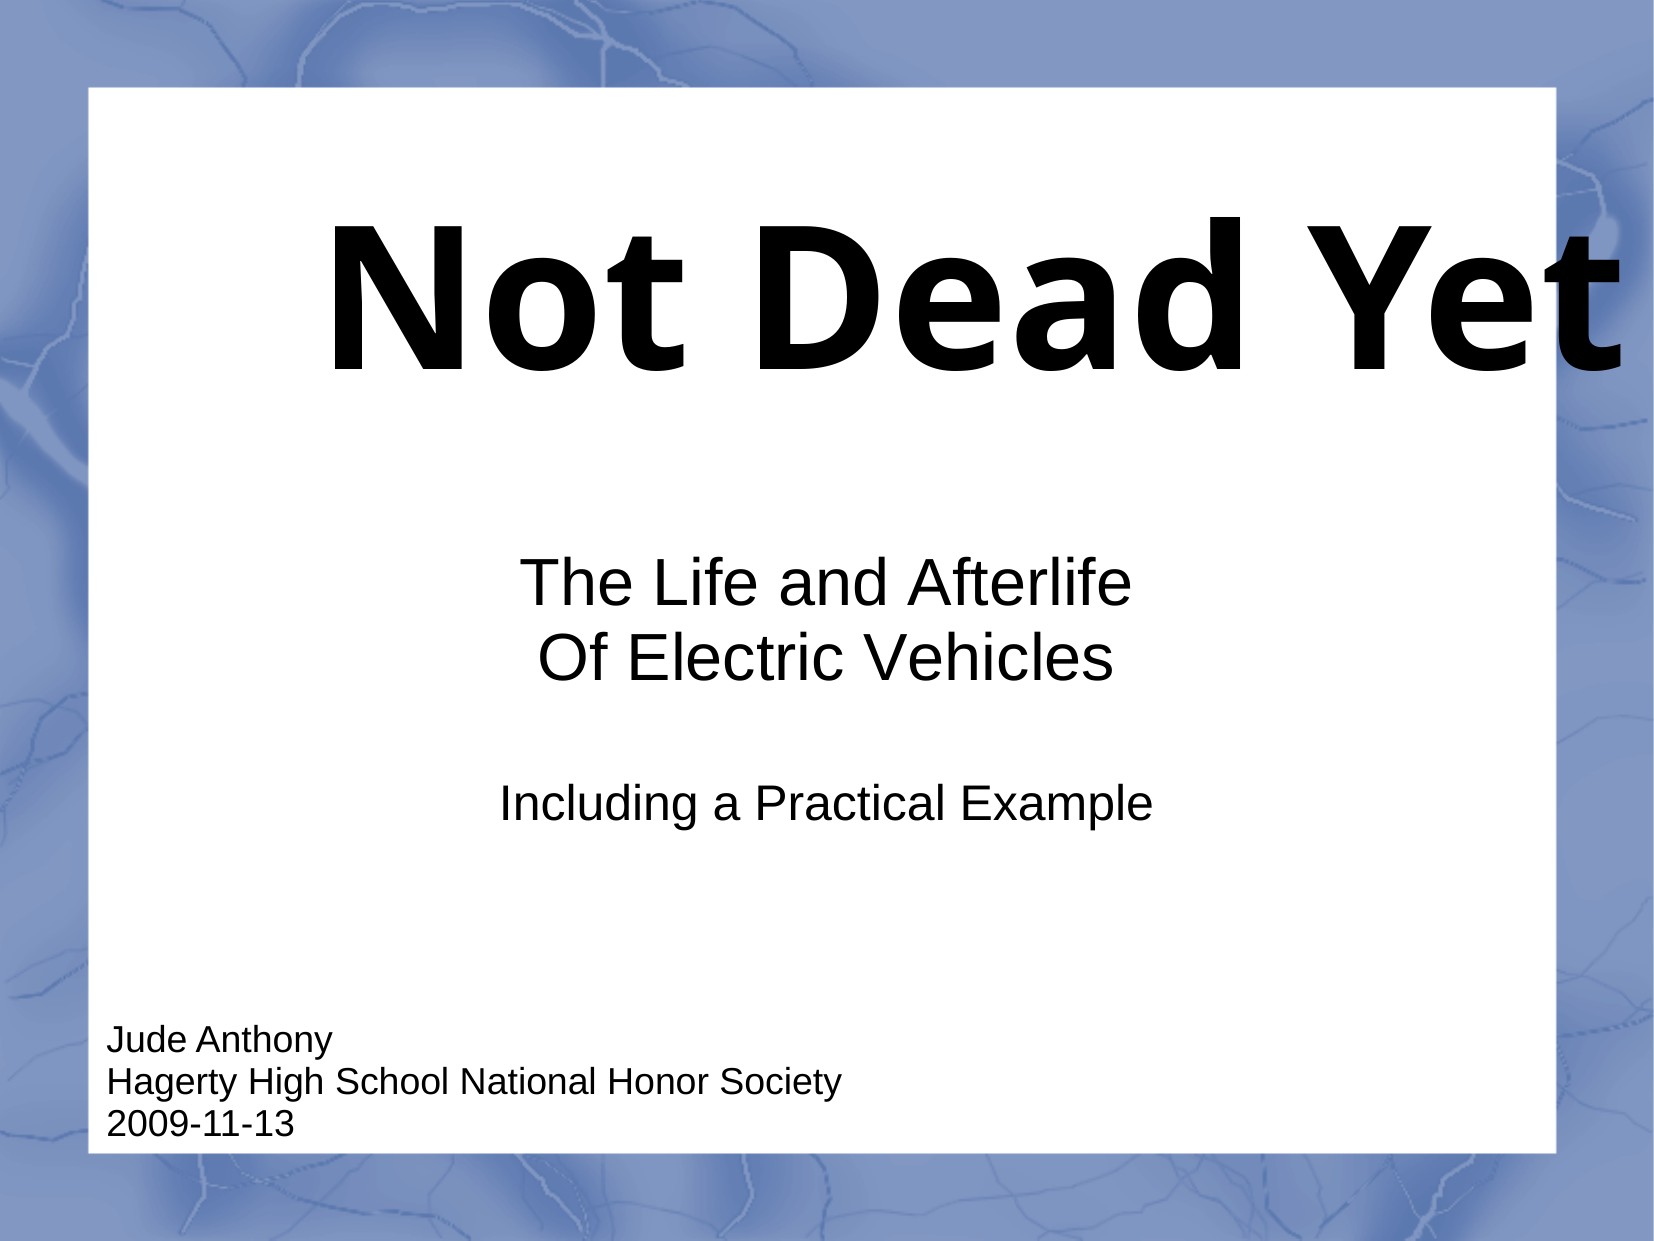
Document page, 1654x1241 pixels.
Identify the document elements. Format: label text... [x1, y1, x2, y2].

picture [0, 0, 1654, 1241]
text_box Jude Anthony Hagerty High School National Honor Society 2009-11-13 [91, 1010, 858, 1152]
text_box Not Dead Yet [302, 148, 1351, 473]
text_box Including a Practical Example [484, 767, 1170, 839]
subtitle The Life and Afterlife Of Electric Vehicles [103, 516, 1551, 724]
